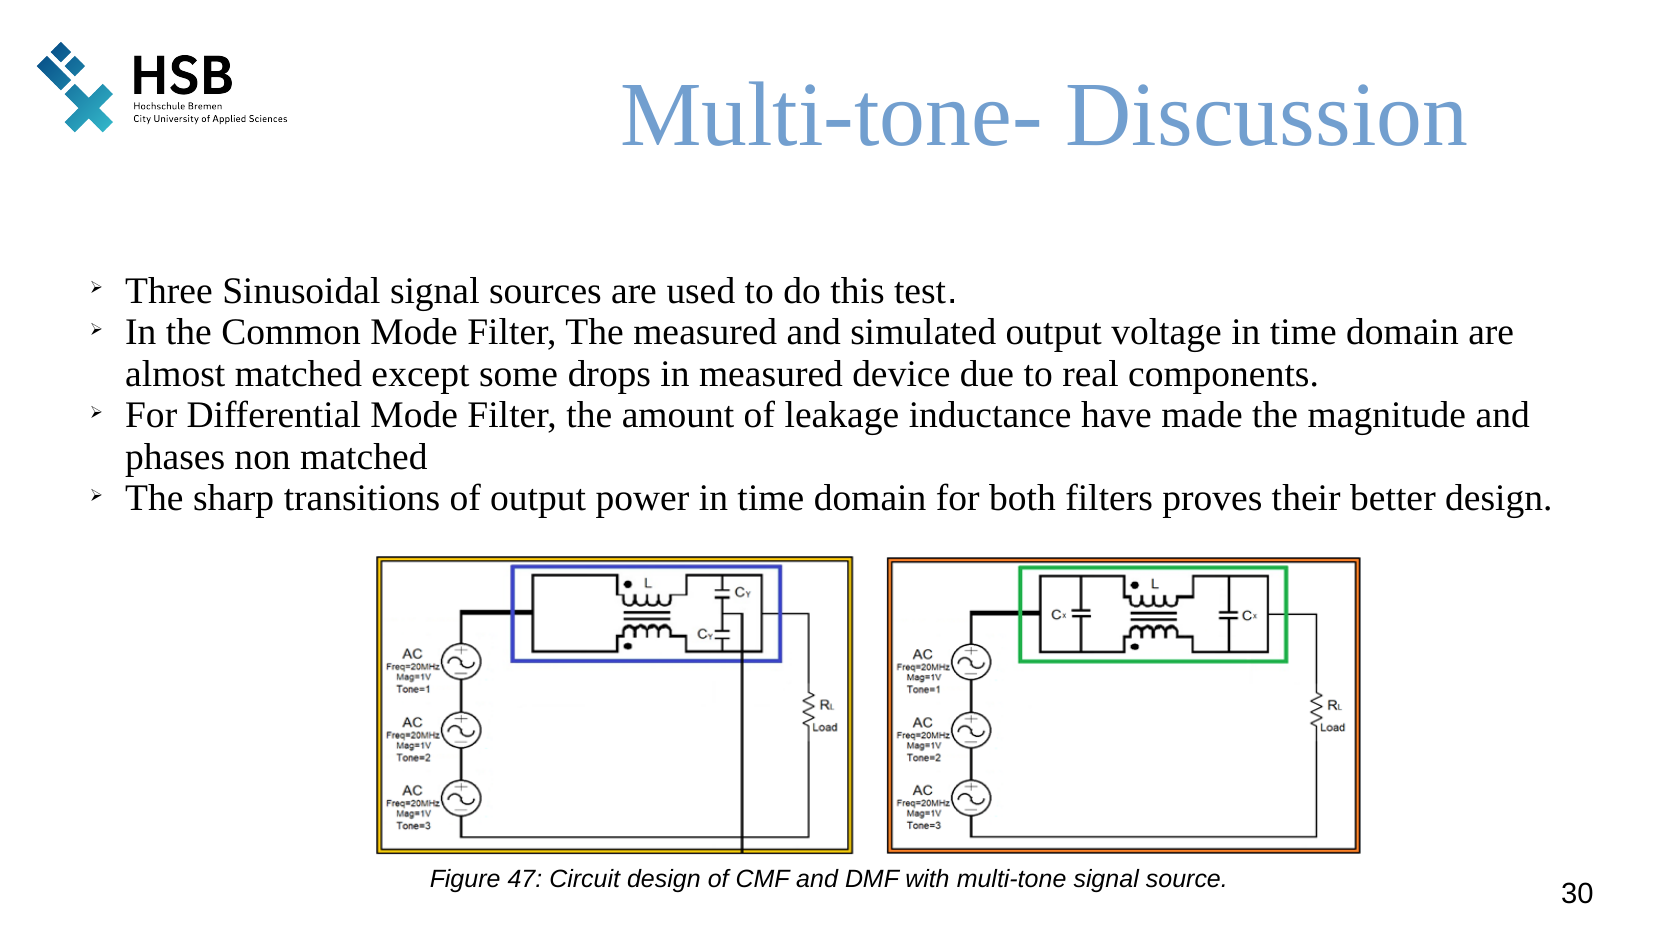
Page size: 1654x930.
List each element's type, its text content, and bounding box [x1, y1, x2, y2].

picture [374, 554, 855, 855]
title Multi-tone- Discussion [82, 37, 1571, 193]
text_box Three Sinusoidal signal sources are used to do this test. In the Common Mode Filter, The measured and simulated output voltage in time domain are almost matched except some drops in measured device due to real components. For Differential Mode Filter, the amount of leakage inductance have made the magnitude and phases non matched The sharp transitions of output power in time domain for both filters proves their better design. [74, 261, 1575, 569]
text_box <number> [1546, 870, 1653, 926]
text_box Figure 47: Circuit design of CMF and DMF with multi-tone signal source. [415, 857, 1245, 900]
picture [26, 23, 297, 149]
picture [884, 554, 1362, 855]
